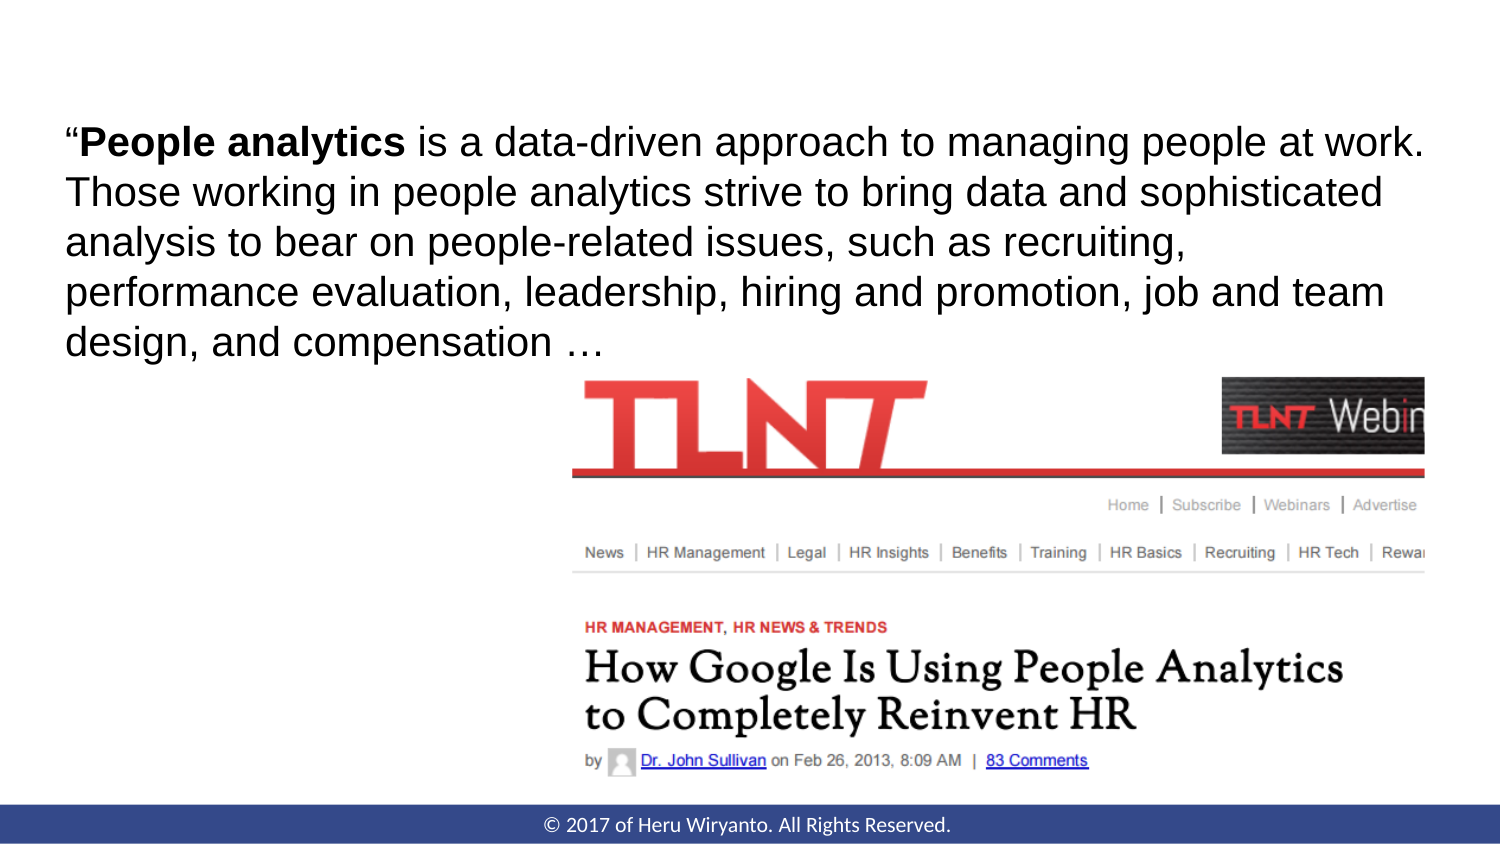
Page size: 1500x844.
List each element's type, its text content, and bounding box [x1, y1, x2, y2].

text_box “People analytics is a data-driven approach to managing people at work. Those working in people analytics strive to bring data and sophisticated analysis to bear on people-related issues, such as recruiting, performance evaluation, leadership, hiring and promotion, job and team design, and compensation … [50, 107, 1445, 457]
picture [564, 364, 1433, 785]
